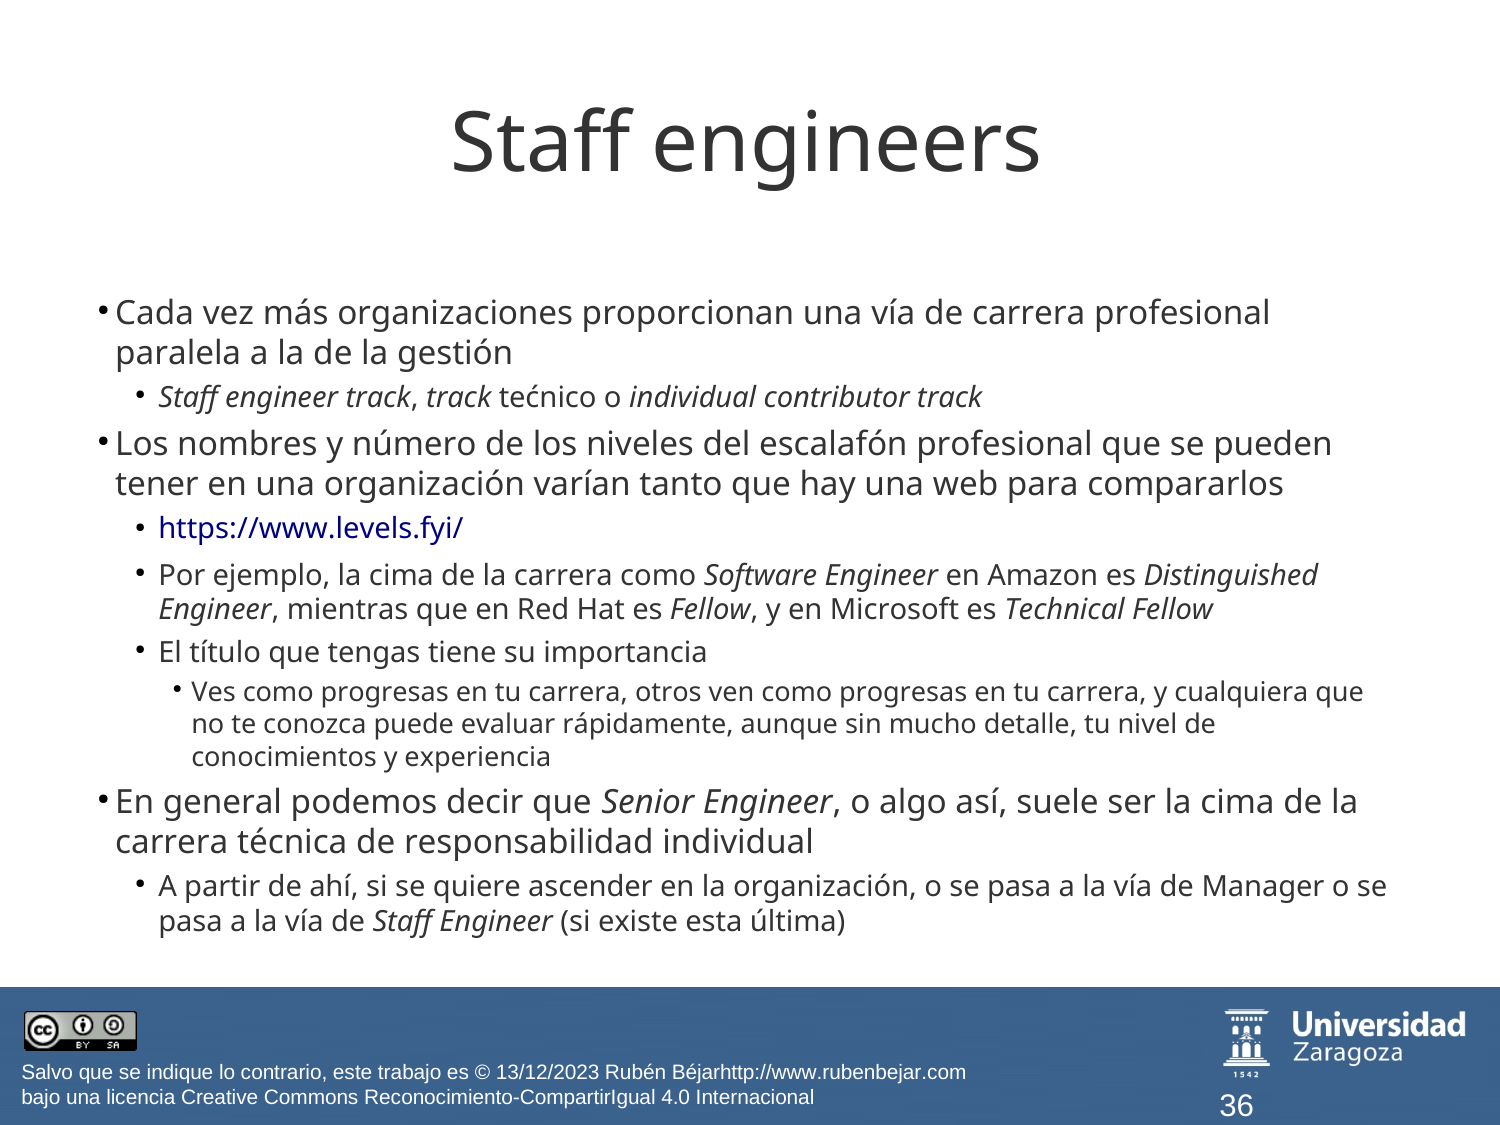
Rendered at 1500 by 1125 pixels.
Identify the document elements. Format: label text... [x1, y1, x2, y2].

title Staff engineers [74, 20, 1420, 257]
picture [0, 987, 1500, 1125]
list Cada vez más organizaciones proporcionan una vía de carrera profesional paralela a la de la gestión Staff engineer track, track tećnico o individual contributor track Los nombres y número de los niveles del escalafón profesional que se pueden tener en una organización varían tanto que hay una web para compararlos https://www.levels.fyi/ Por ejemplo, la cima de la carrera como Software Engineer en Amazon es Distinguished Engineer, mientras que en Red Hat es Fellow, y en Microsoft es Technical Fellow El título que tengas tiene su importancia Ves como progresas en tu carrera, otros ven como progresas en tu carrera, y cualquiera que no te conozca puede evaluar rápidamente, aunque sin mucho detalle, tu nivel de conocimientos y experiencia En general podemos decir que Senior Engineer, o algo así, suele ser la cima de la carrera técnica de responsabilidad individual A partir de ahí, si se quiere ascender en la organización, o se pasa a la vía de Manager o se pasa a la vía de Staff Engineer (si existe esta última) [82, 283, 1418, 957]
